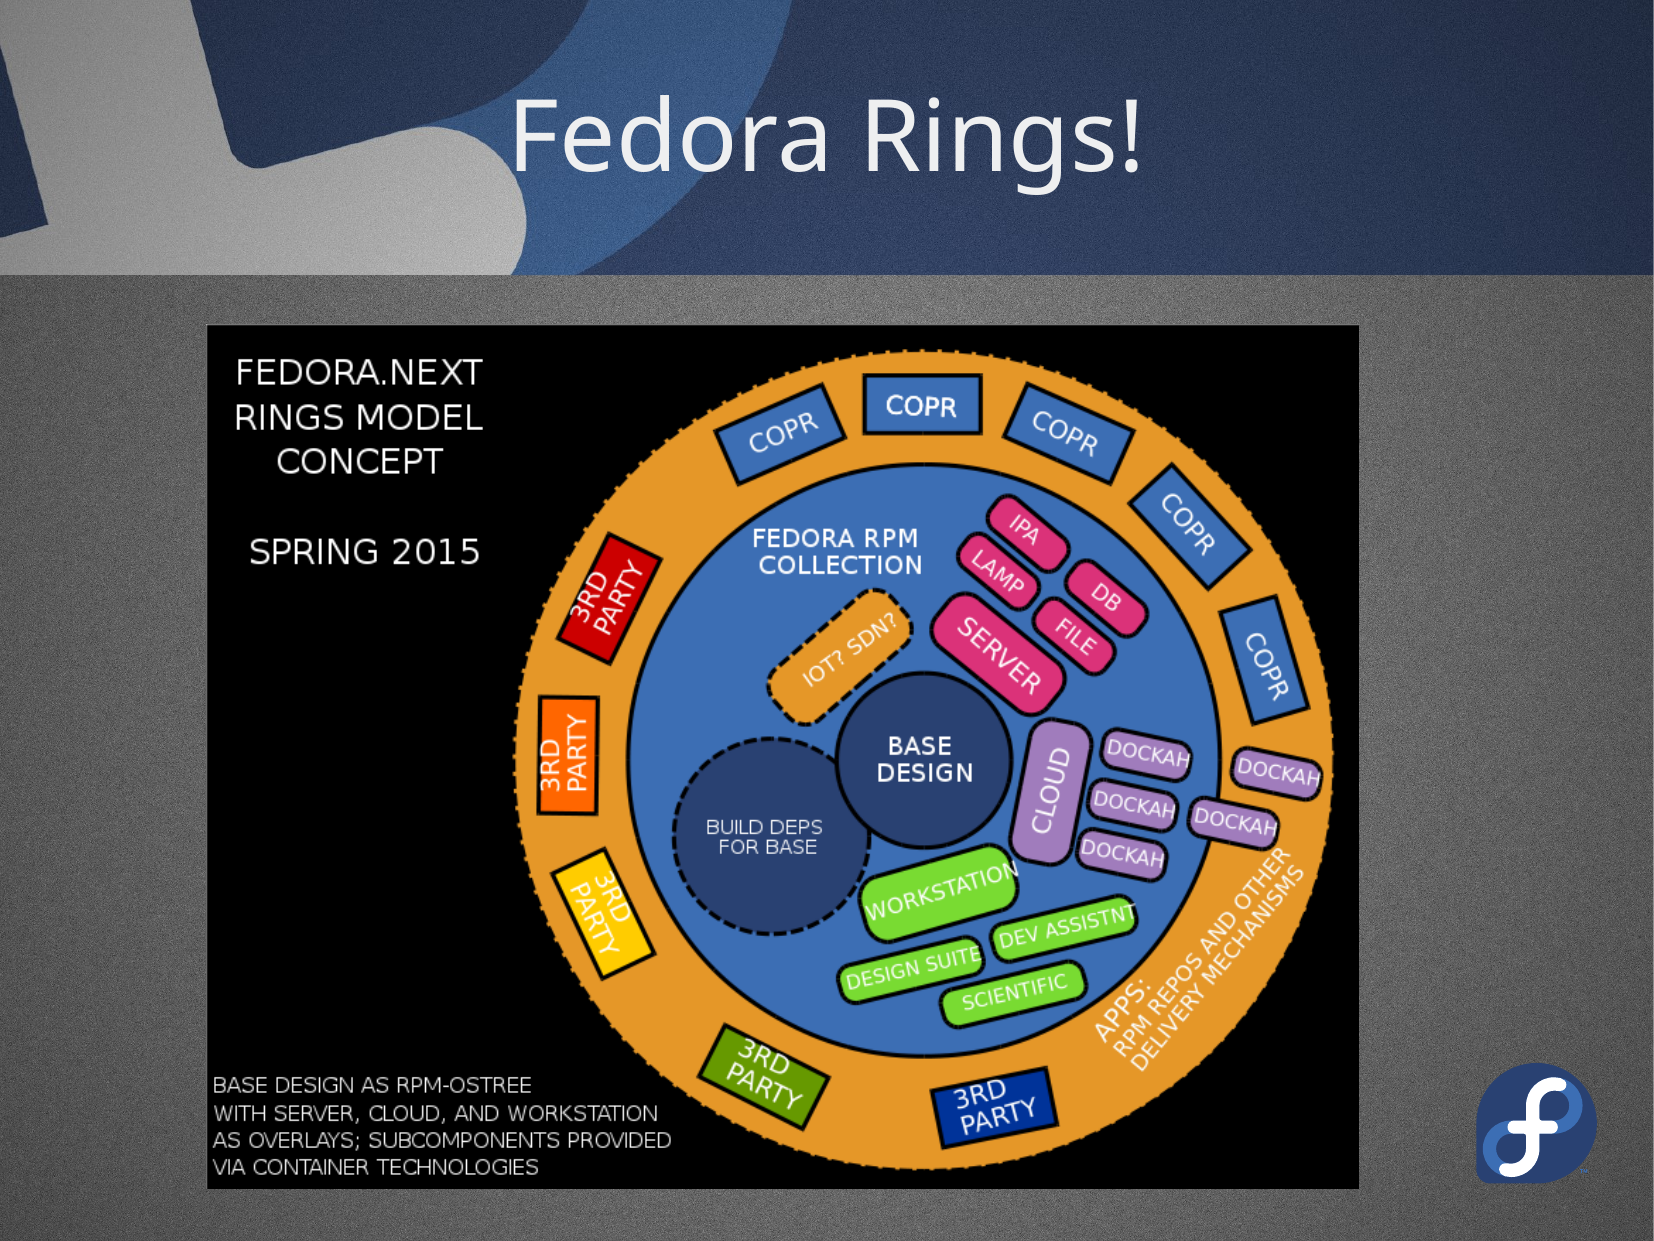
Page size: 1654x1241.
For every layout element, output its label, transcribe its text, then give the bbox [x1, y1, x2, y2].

picture [0, 0, 1654, 1241]
title Fedora Rings! [88, 29, 1565, 237]
